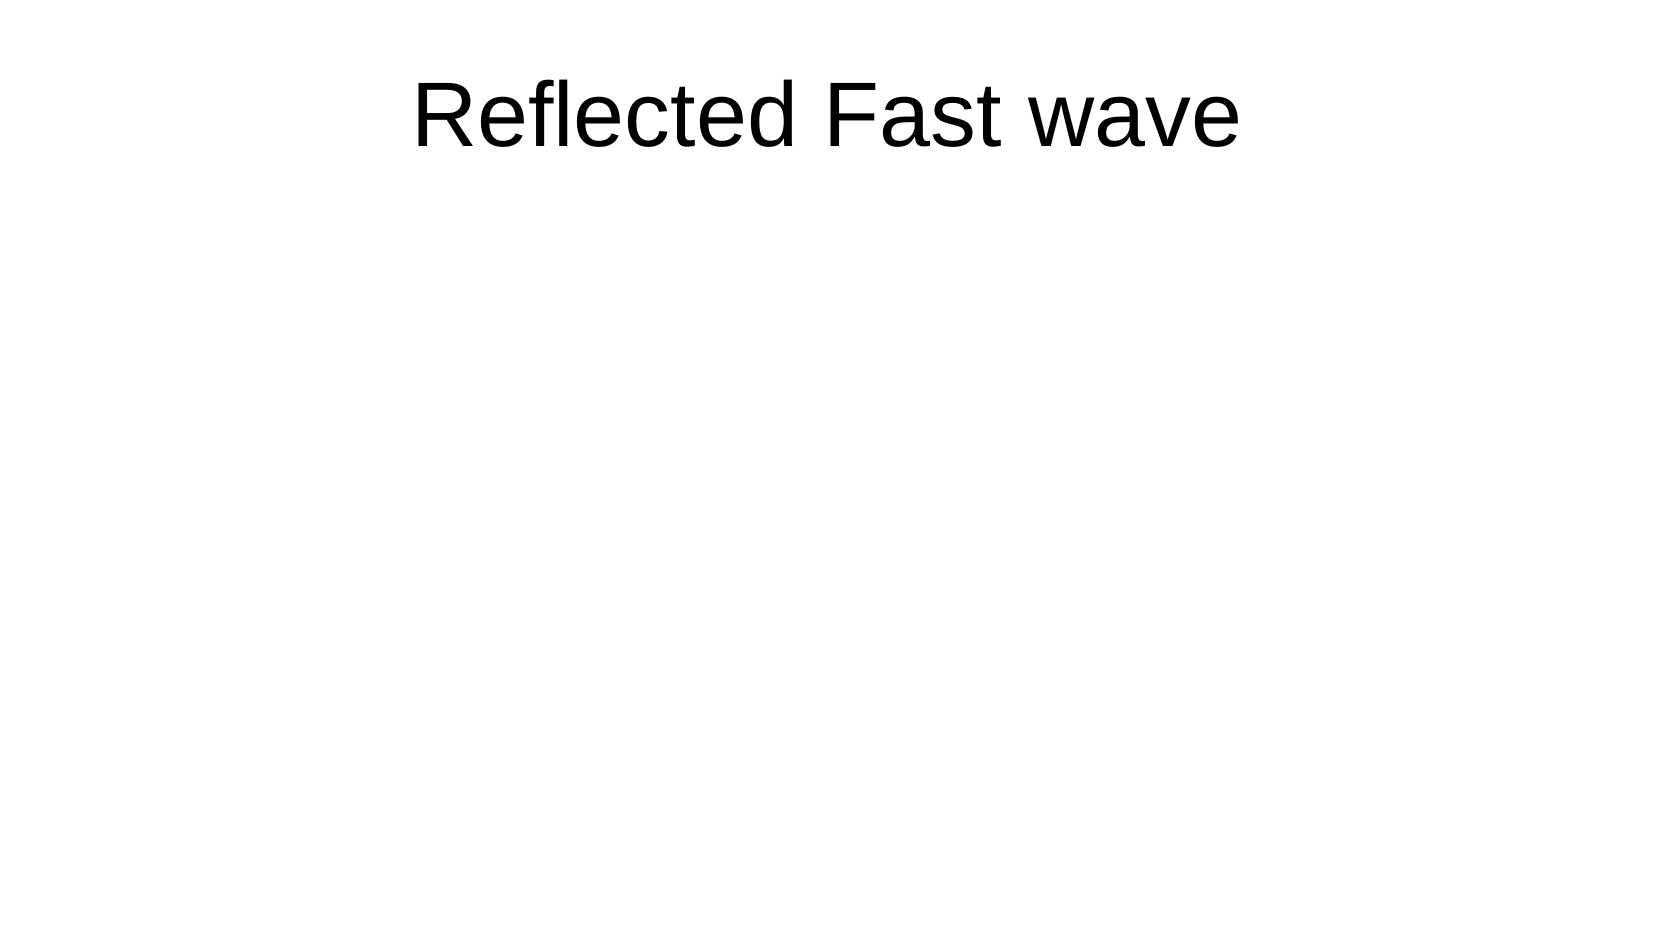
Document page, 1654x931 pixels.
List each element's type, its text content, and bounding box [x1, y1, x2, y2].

title Reflected Fast wave [82, 37, 1571, 193]
